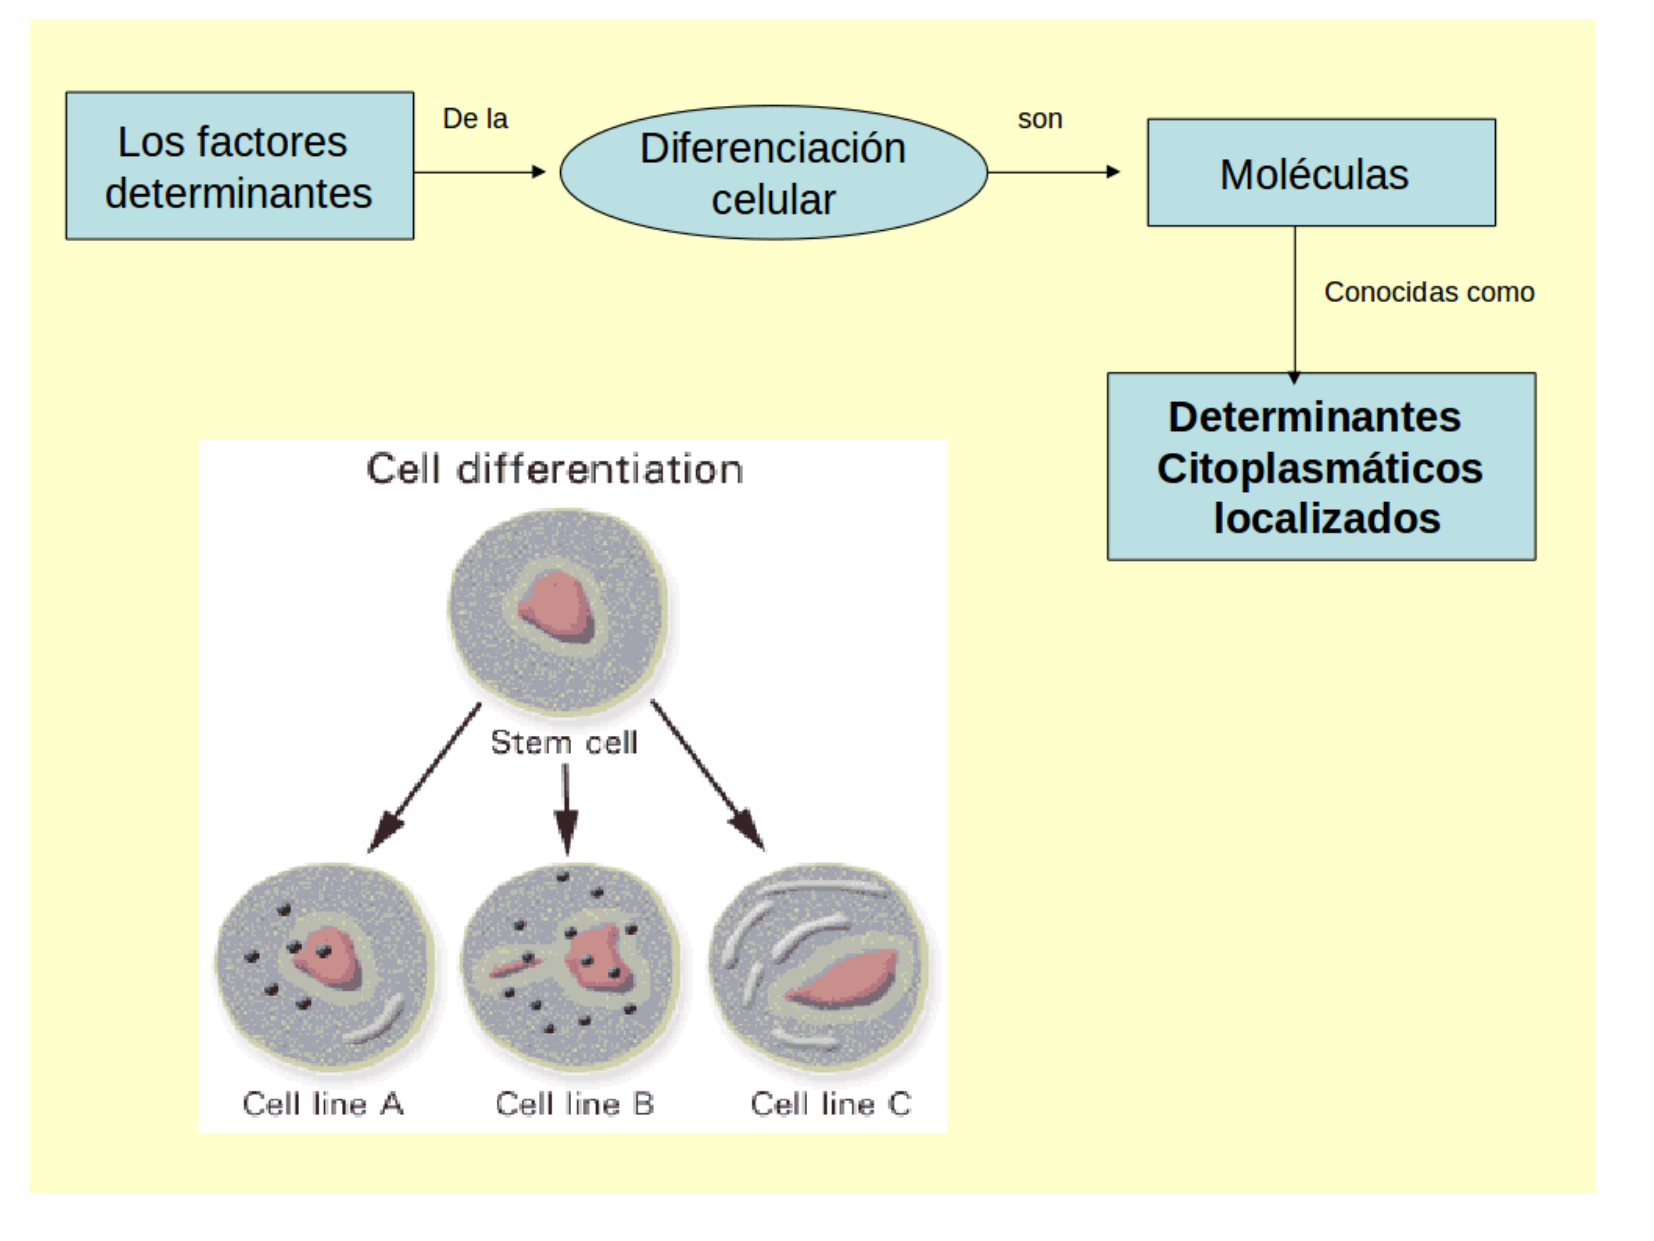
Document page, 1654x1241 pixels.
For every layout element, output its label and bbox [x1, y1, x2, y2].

picture [30, 19, 1595, 1193]
